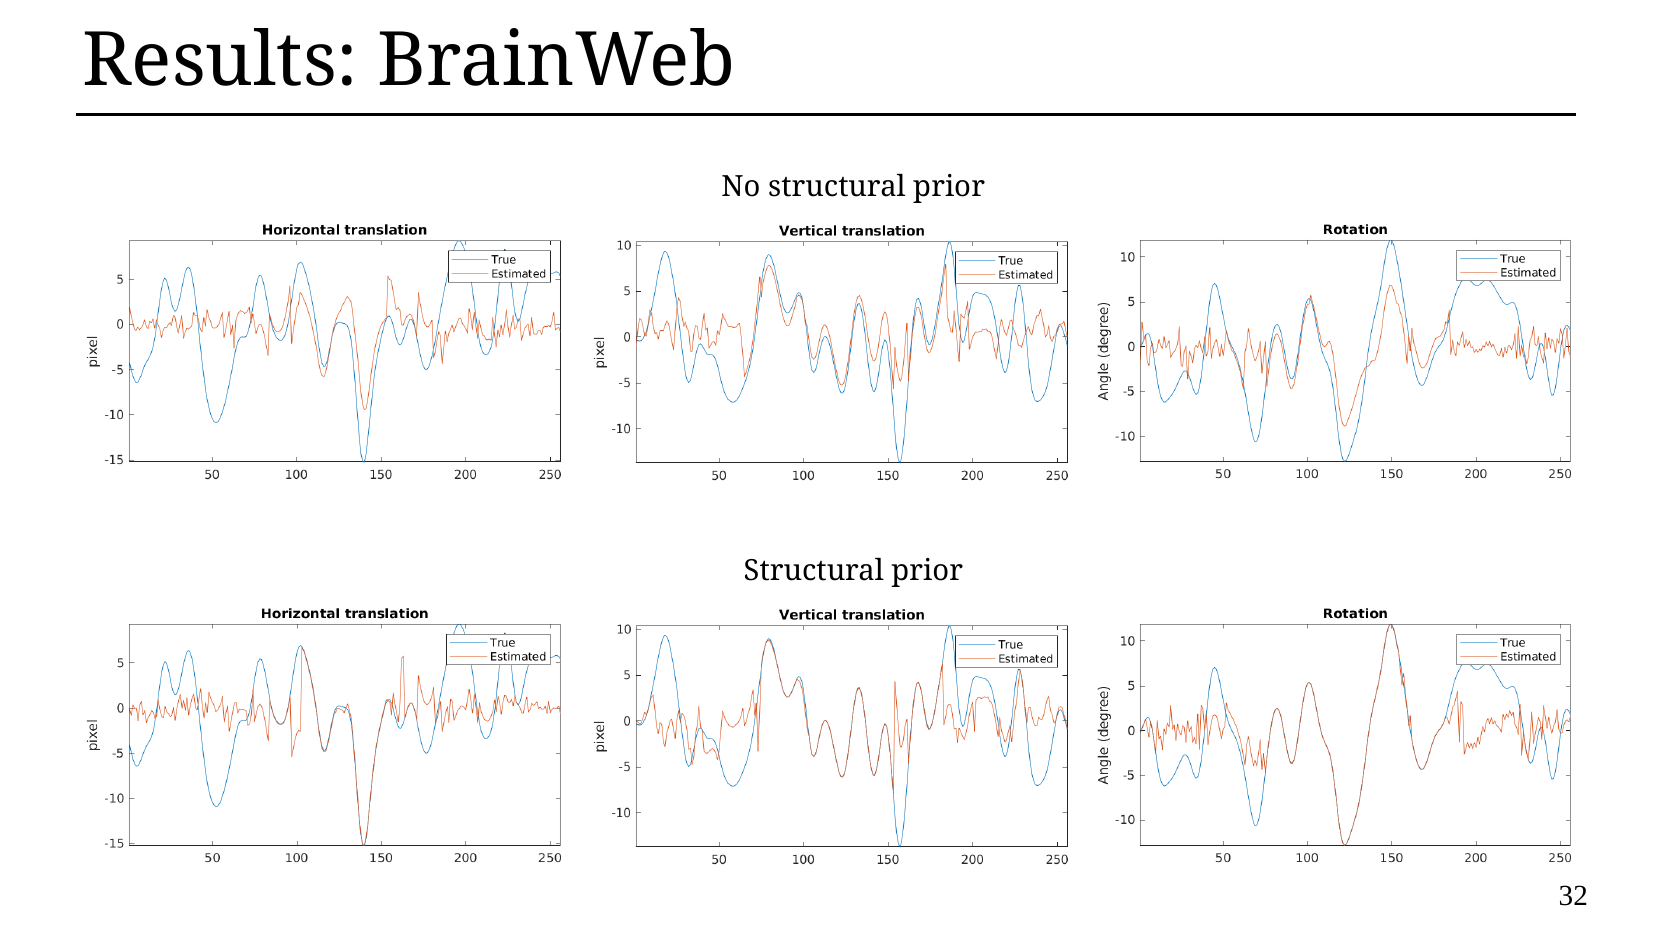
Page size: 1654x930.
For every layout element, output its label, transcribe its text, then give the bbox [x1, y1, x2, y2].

picture [57, 604, 1623, 876]
title Results: BrainWeb [82, 7, 1571, 106]
picture [57, 220, 1623, 492]
text_box Structural prior [581, 541, 1126, 591]
text_box No structural prior [581, 157, 1126, 207]
